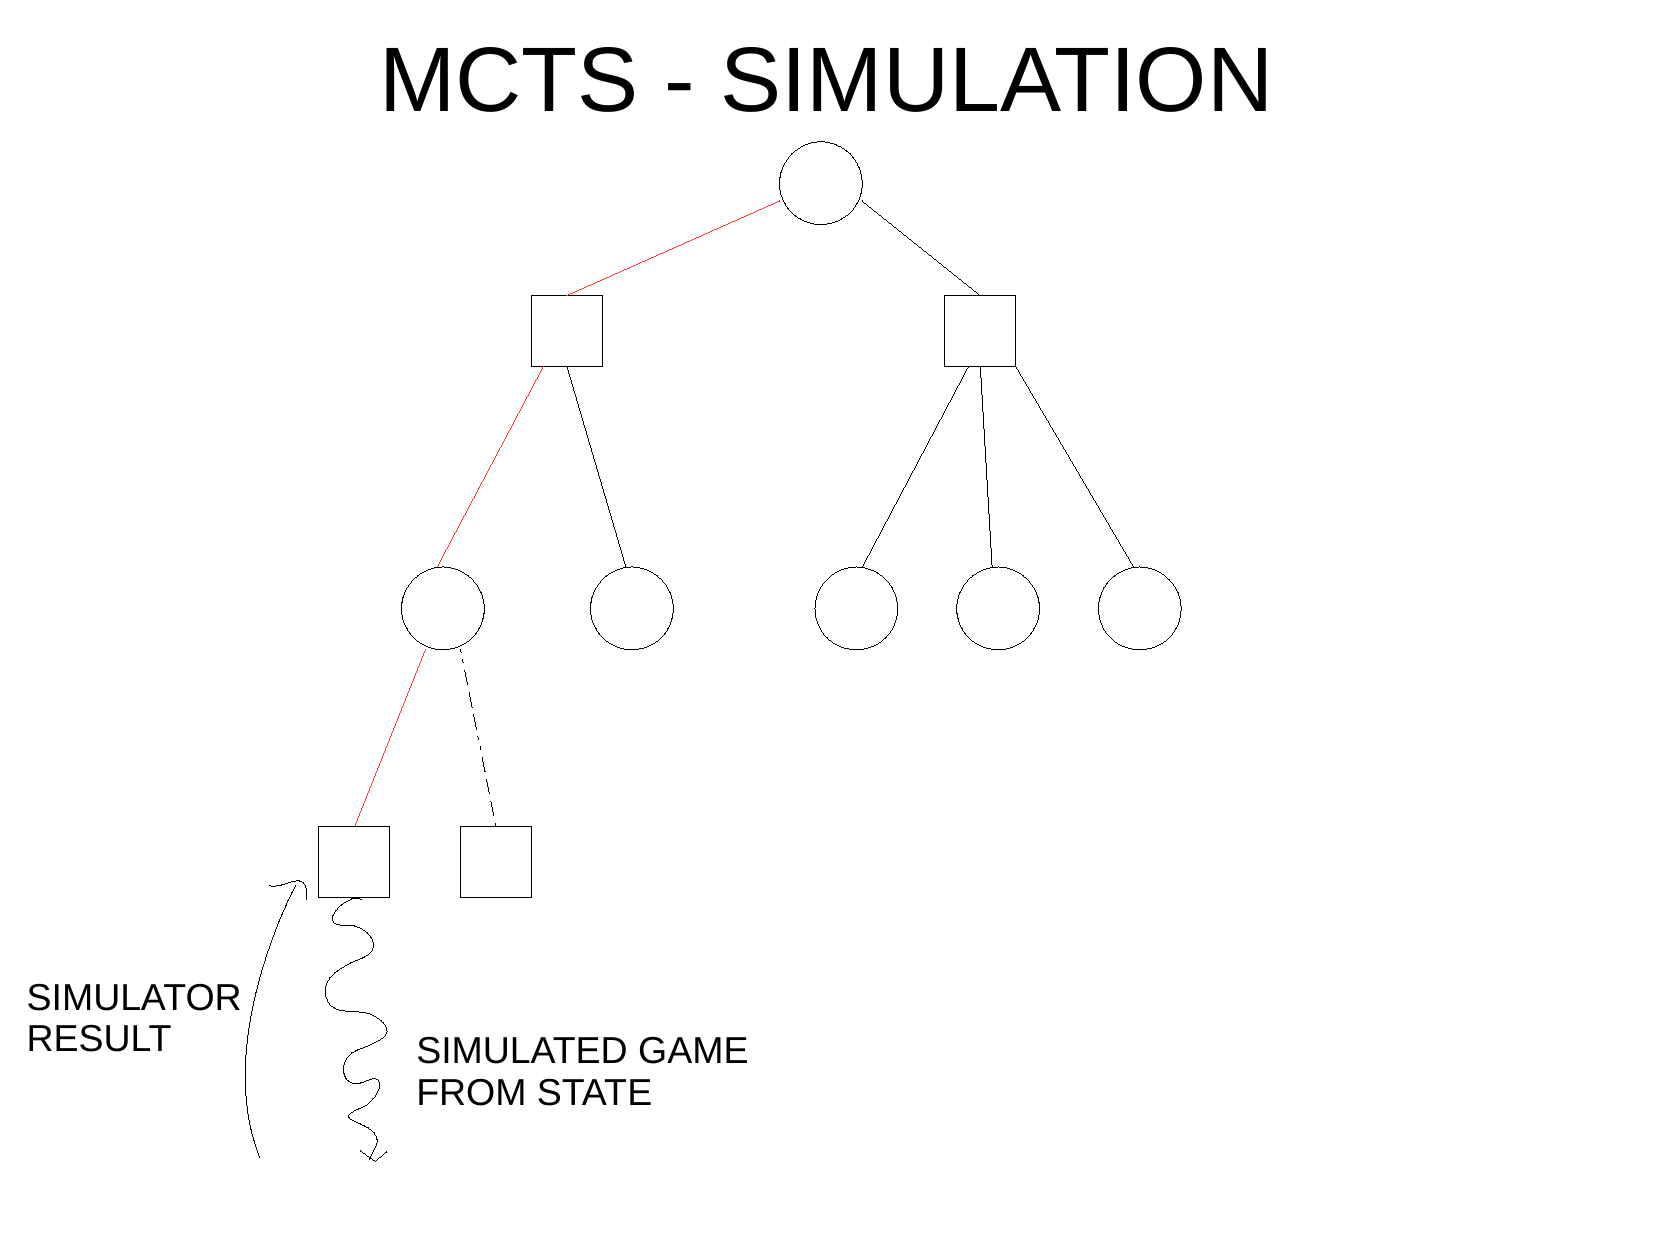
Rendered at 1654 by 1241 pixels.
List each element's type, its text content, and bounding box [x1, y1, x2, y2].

text_box SIMULATED GAME FROM STATE [401, 1021, 768, 1205]
text_box SIMULATOR RESULT [11, 968, 260, 1073]
title MCTS - SIMULATION [82, 0, 1571, 184]
